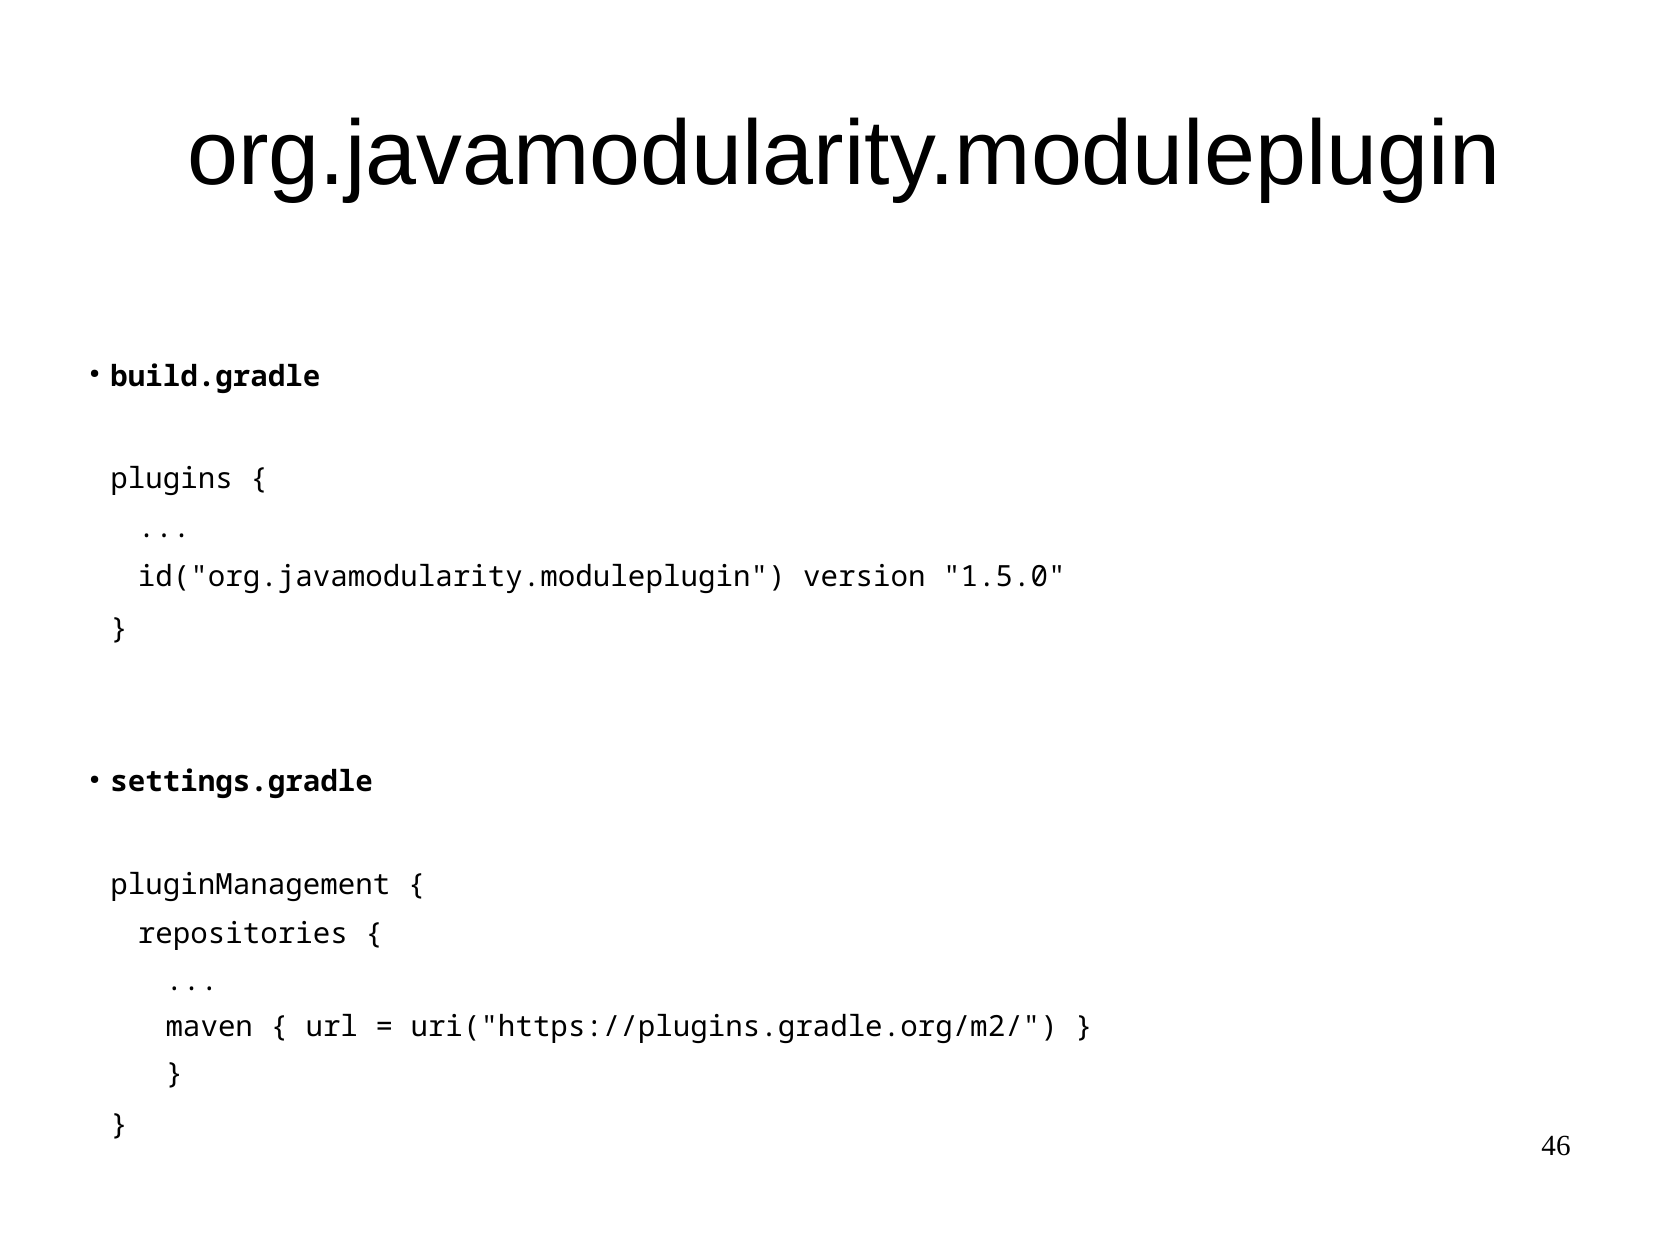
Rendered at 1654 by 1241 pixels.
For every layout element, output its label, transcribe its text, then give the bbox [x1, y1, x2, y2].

title org.javamodularity.moduleplugin [82, 49, 1571, 257]
list build.gradle plugins { ... id("org.javamodularity.moduleplugin") version "1.5.0" } settings.gradle pluginManagement { repositories { ... maven { url = uri("https://plugins.gradle.org/m2/") } } } [82, 355, 1571, 1146]
